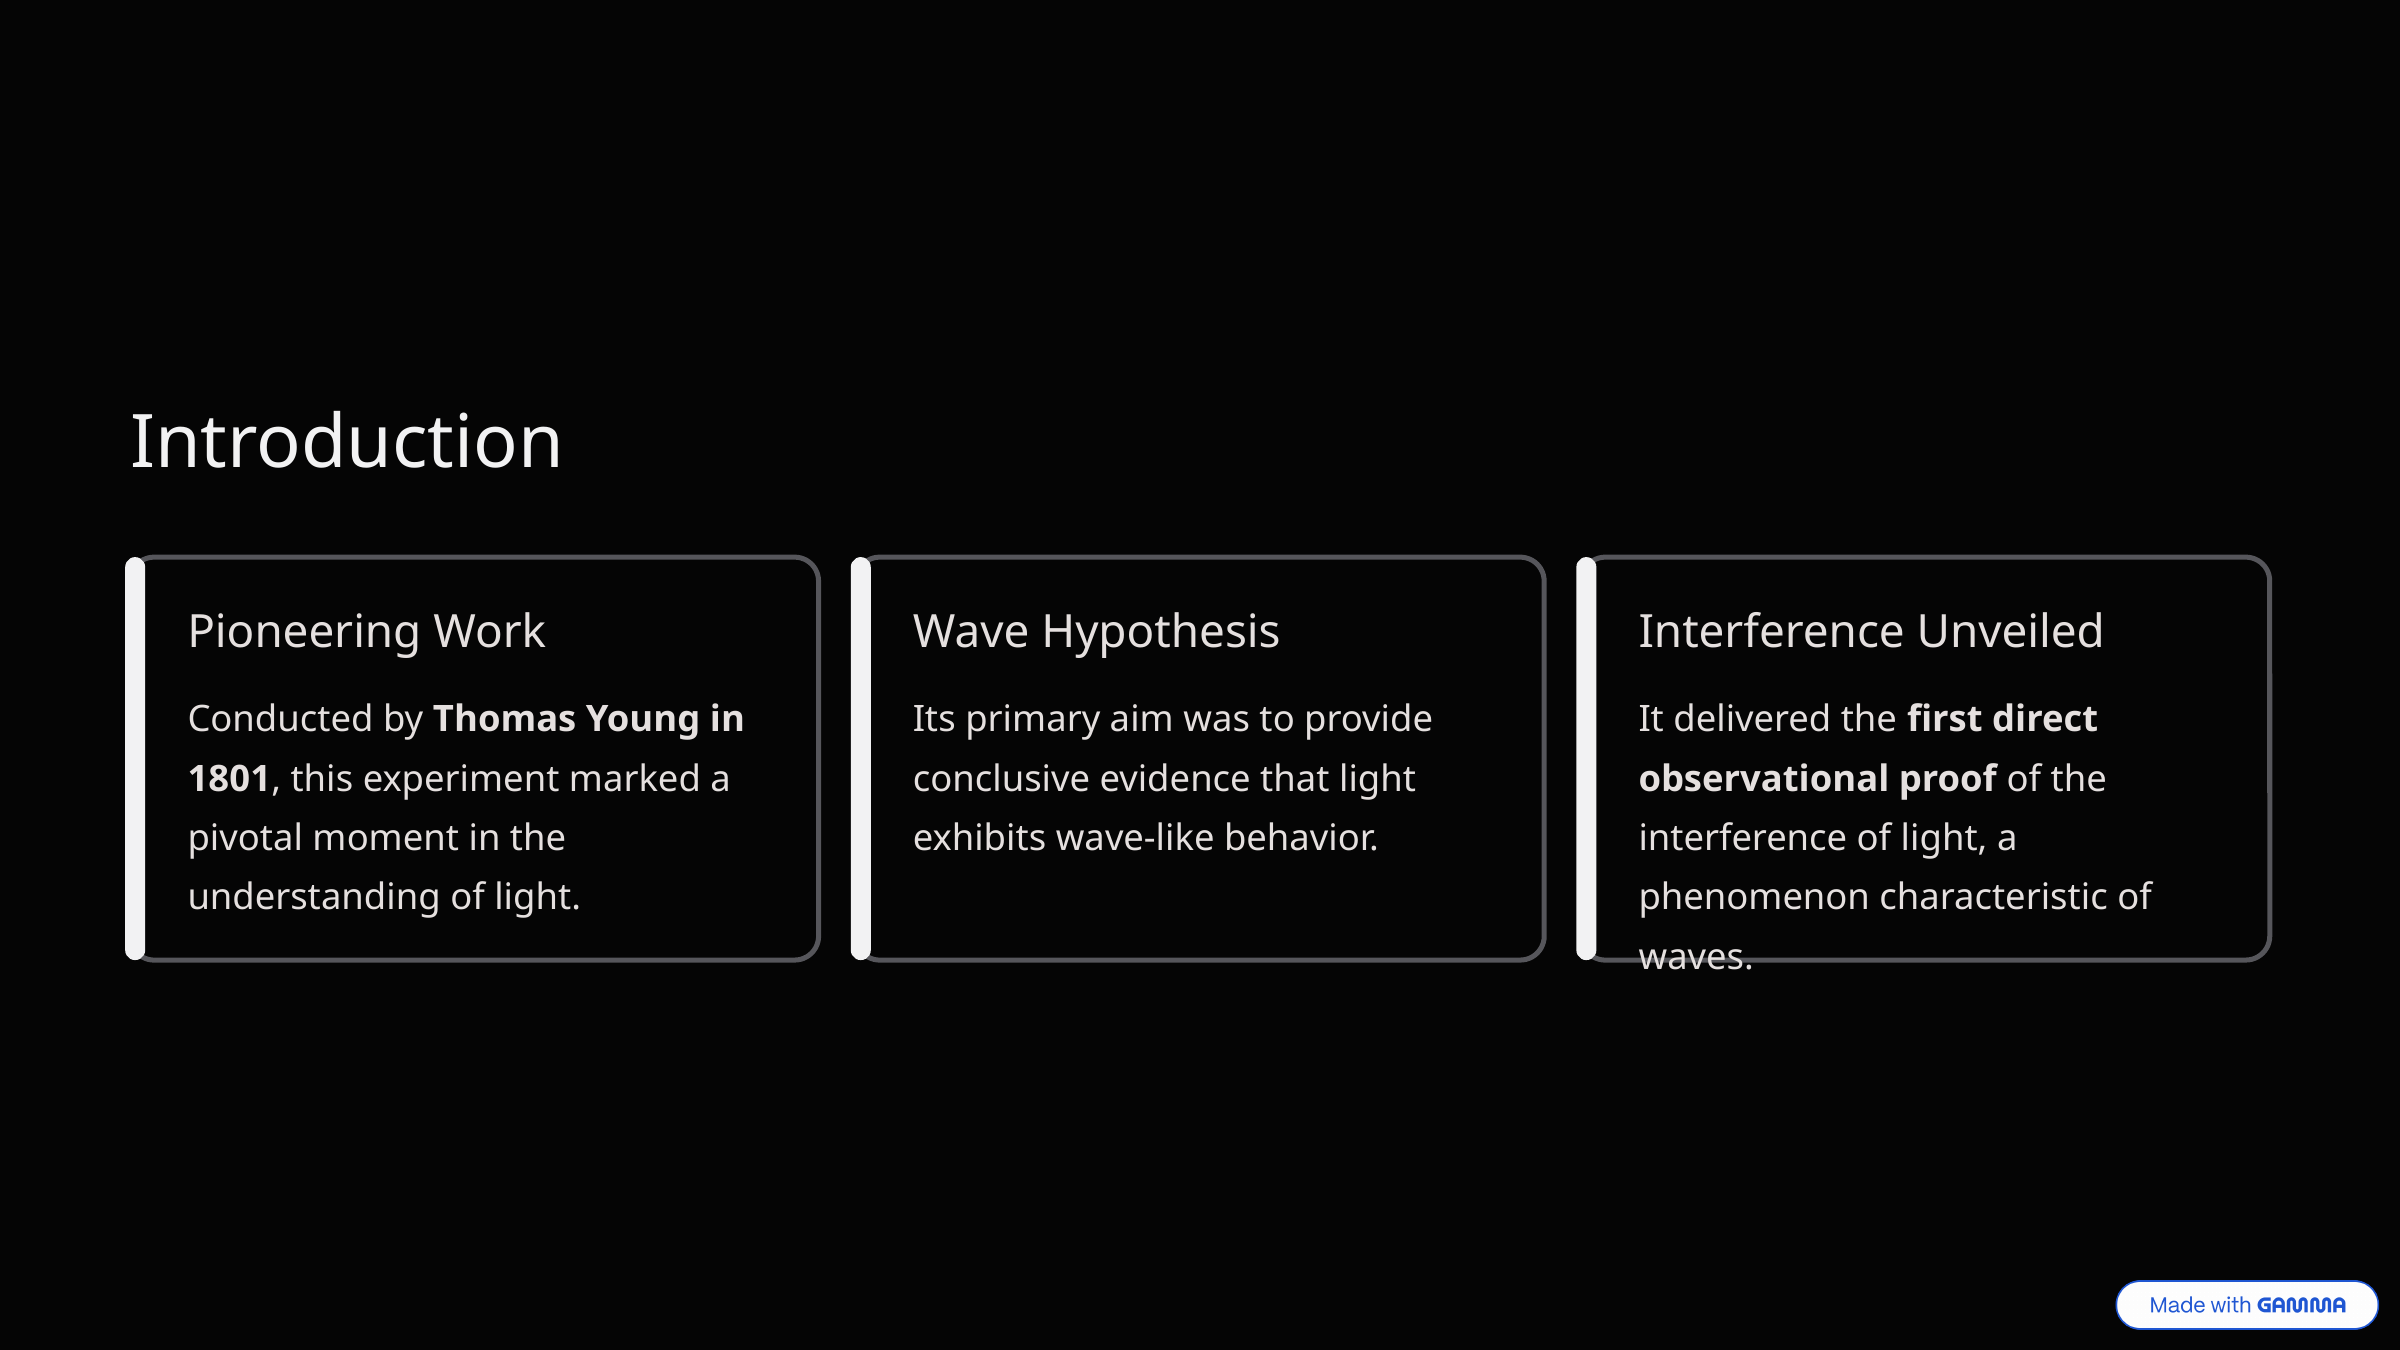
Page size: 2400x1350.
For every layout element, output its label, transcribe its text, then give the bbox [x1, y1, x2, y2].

text_box Pioneering Work [187, 599, 653, 658]
text_box [850, 557, 1545, 961]
picture [2106, 1271, 2389, 1339]
text_box [1576, 557, 2270, 961]
text_box Wave Hypothesis [912, 599, 1378, 658]
text_box Conducted by Thomas Young in 1801, this experiment marked a pivotal moment in the understanding of light. [187, 679, 777, 918]
text_box Its primary aim was to provide conclusive evidence that light exhibits wave-like behavior. [912, 679, 1502, 859]
text_box Introduction [130, 389, 875, 483]
text_box [125, 557, 819, 961]
text_box It delivered the first direct observational proof of the interference of light, a phenomenon characteristic of waves. [1638, 679, 2228, 918]
text_box Interference Unveiled [1638, 599, 2127, 658]
text_box [1712, 952, 1721, 957]
